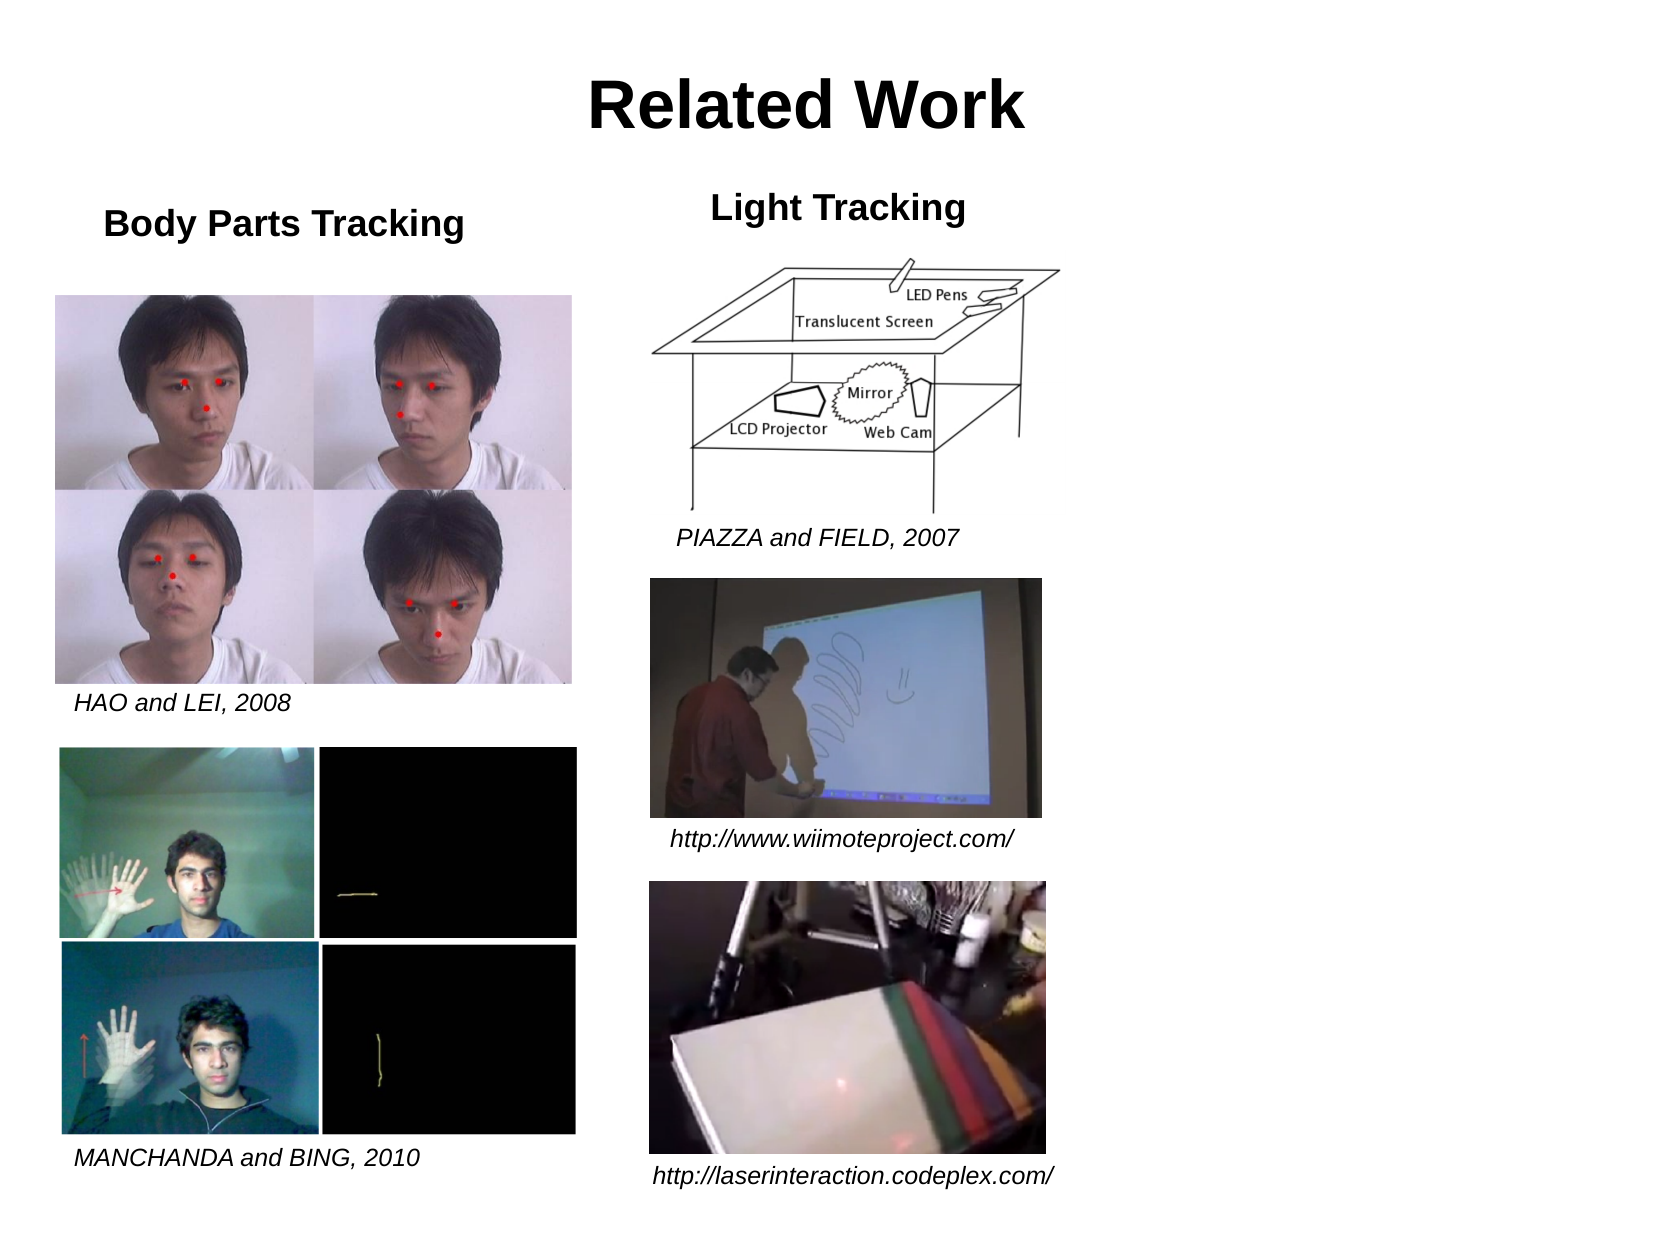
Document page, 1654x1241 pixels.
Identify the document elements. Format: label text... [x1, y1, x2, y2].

text_box Light Tracking [685, 179, 1016, 237]
text_box Related Work [572, 59, 1063, 151]
picture [59, 747, 579, 1137]
picture [650, 578, 1042, 818]
text_box http://www.wiimoteproject.com/ [655, 817, 1052, 861]
text_box MANCHANDA and BING, 2010 [59, 1136, 438, 1180]
picture [649, 881, 1046, 1154]
text_box Body Parts Tracking [88, 194, 550, 252]
picture [55, 295, 572, 684]
text_box PIAZZA and FIELD, 2007 [661, 516, 981, 560]
picture [649, 250, 1066, 515]
text_box http://laserinteraction.codeplex.com/ [637, 1154, 1081, 1198]
text_box HAO and LEI, 2008 [59, 681, 319, 725]
